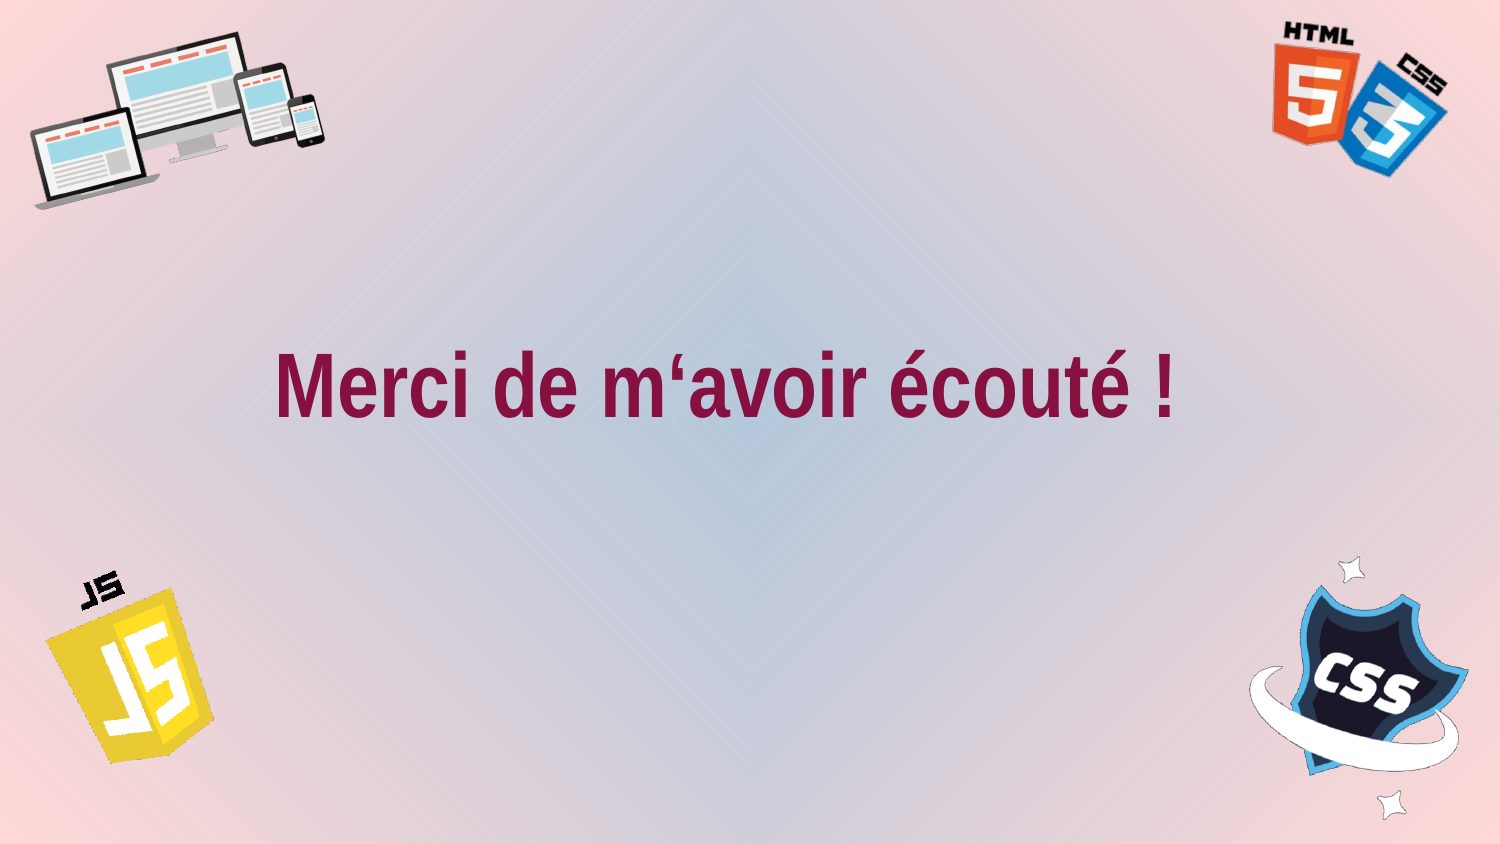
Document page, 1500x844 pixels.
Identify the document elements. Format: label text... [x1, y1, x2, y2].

picture [974, 349, 1500, 844]
text_box Merci de m‘avoir écouté ! [0, 324, 1477, 445]
picture [0, 0, 358, 245]
picture [0, 531, 266, 803]
picture [1151, 0, 1500, 266]
